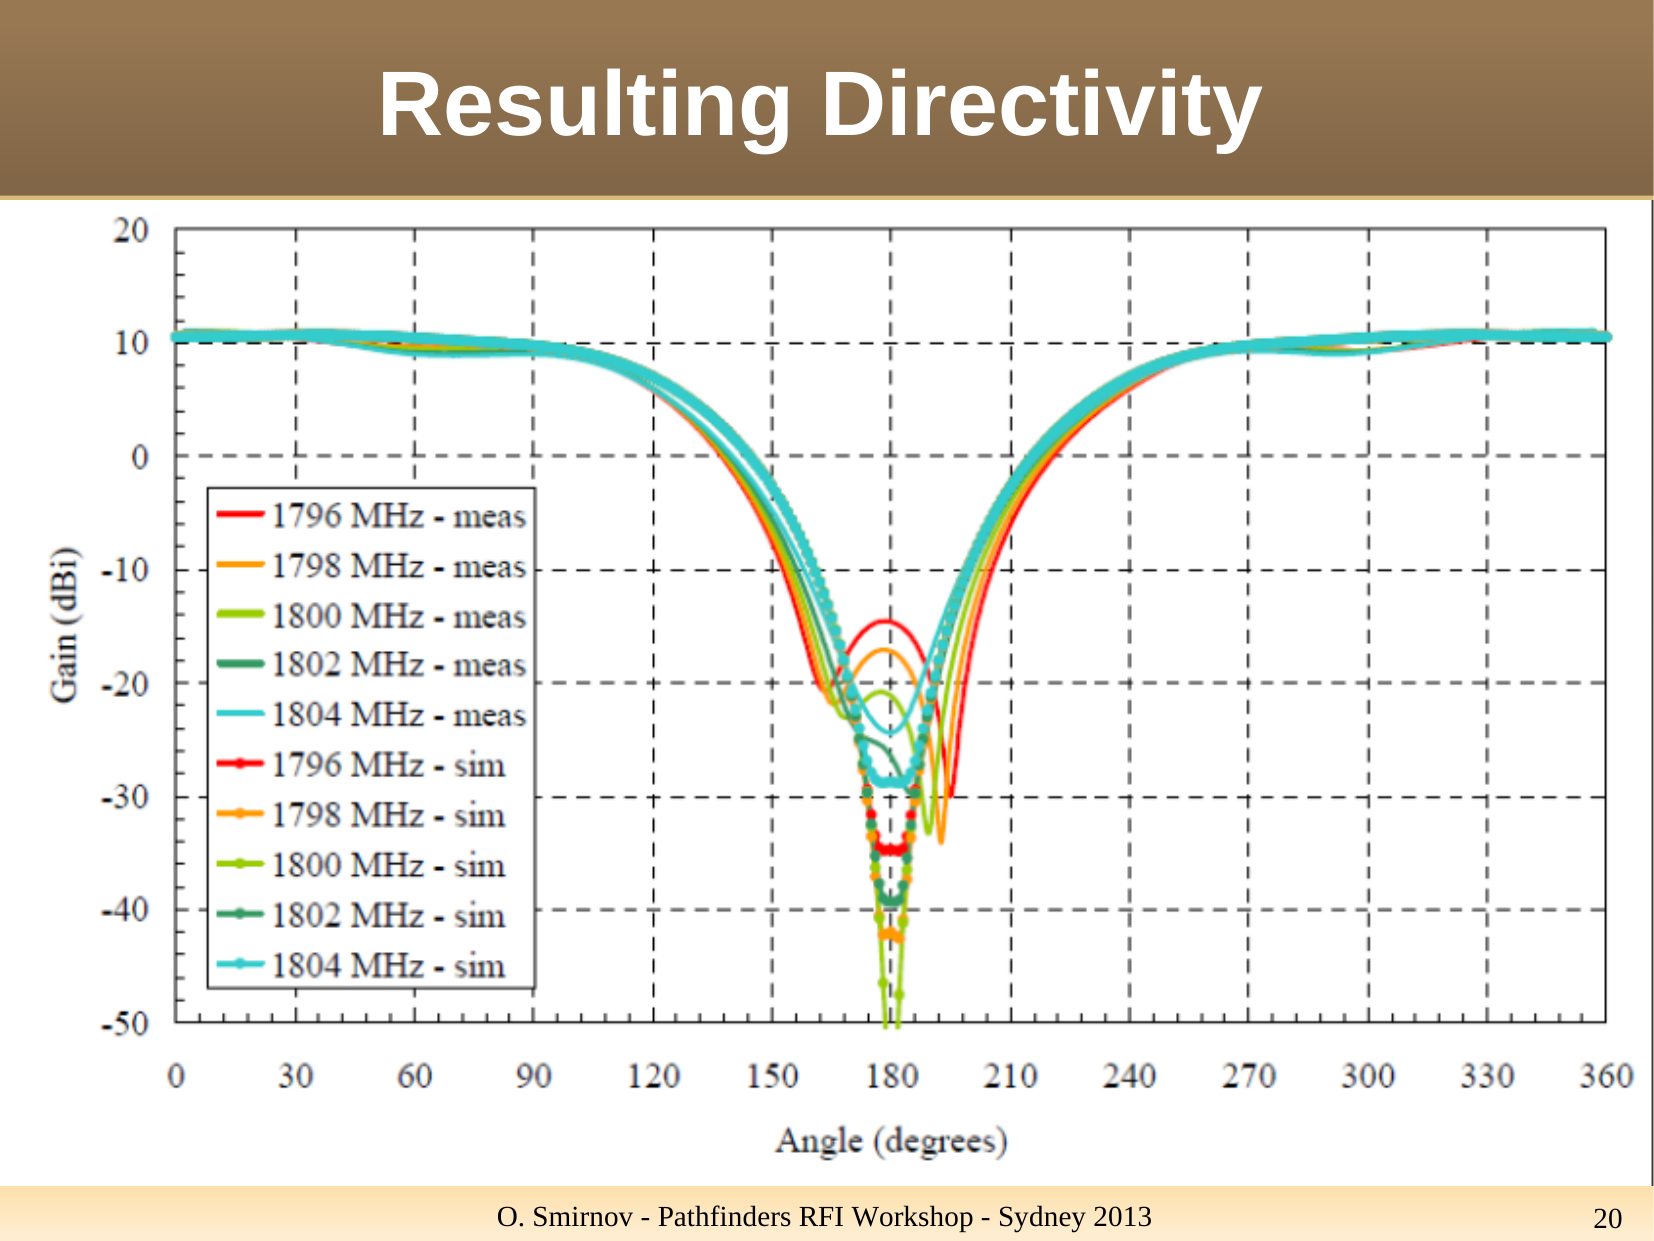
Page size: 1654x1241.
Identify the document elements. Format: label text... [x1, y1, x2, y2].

title Resulting Directivity [76, 0, 1565, 200]
picture [0, 0, 1654, 1241]
